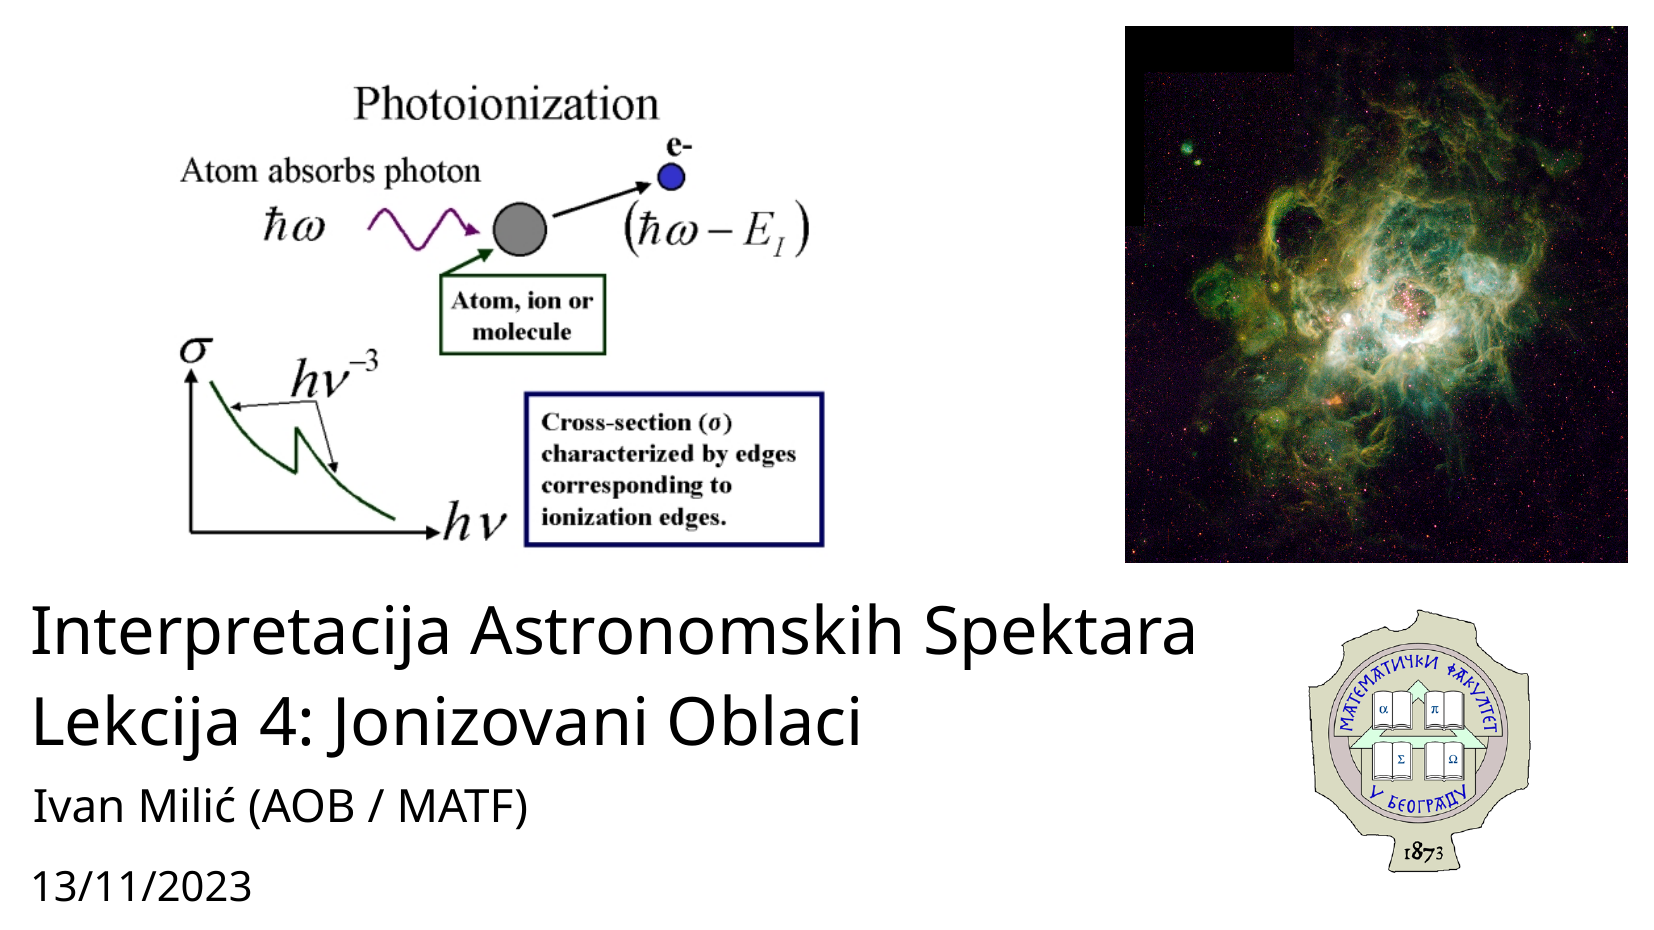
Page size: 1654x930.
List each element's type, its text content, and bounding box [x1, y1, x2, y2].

subtitle 13/11/2023 [30, 847, 1530, 923]
picture [112, 0, 901, 591]
text_box Ivan Milić (AOB / MATF) [18, 765, 1193, 847]
picture [1193, 571, 1644, 909]
picture [1125, 26, 1628, 563]
text_box Interpretacija Astronomskih Spektara Lekcija 4: Jonizovani Oblaci [30, 583, 1193, 765]
